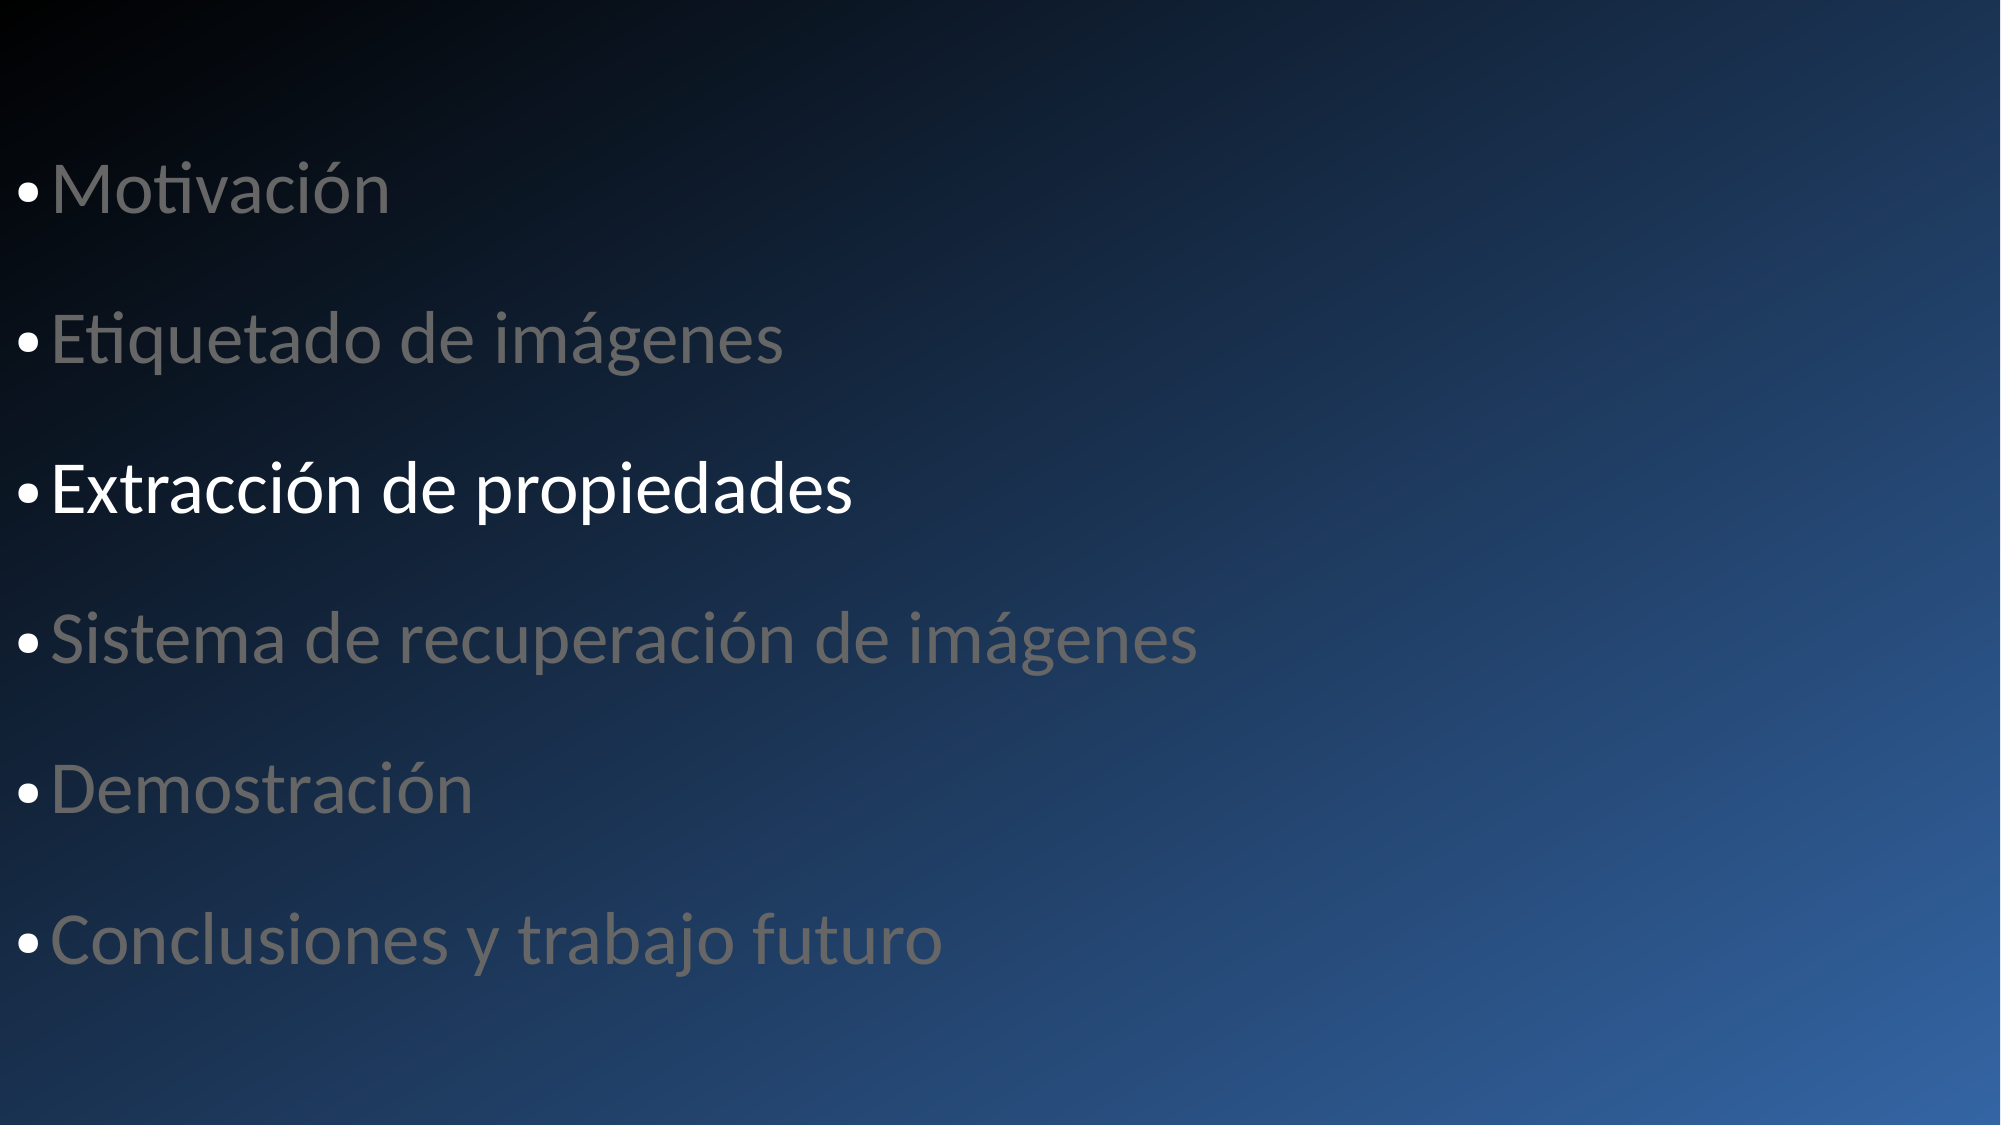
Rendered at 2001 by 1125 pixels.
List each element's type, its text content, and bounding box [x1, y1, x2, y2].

text_box Motivación Etiquetado de imágenes Extracción de propiedades Sistema de recuperación de imágenes Demostración Conclusiones y trabajo futuro [0, 0, 2001, 1125]
